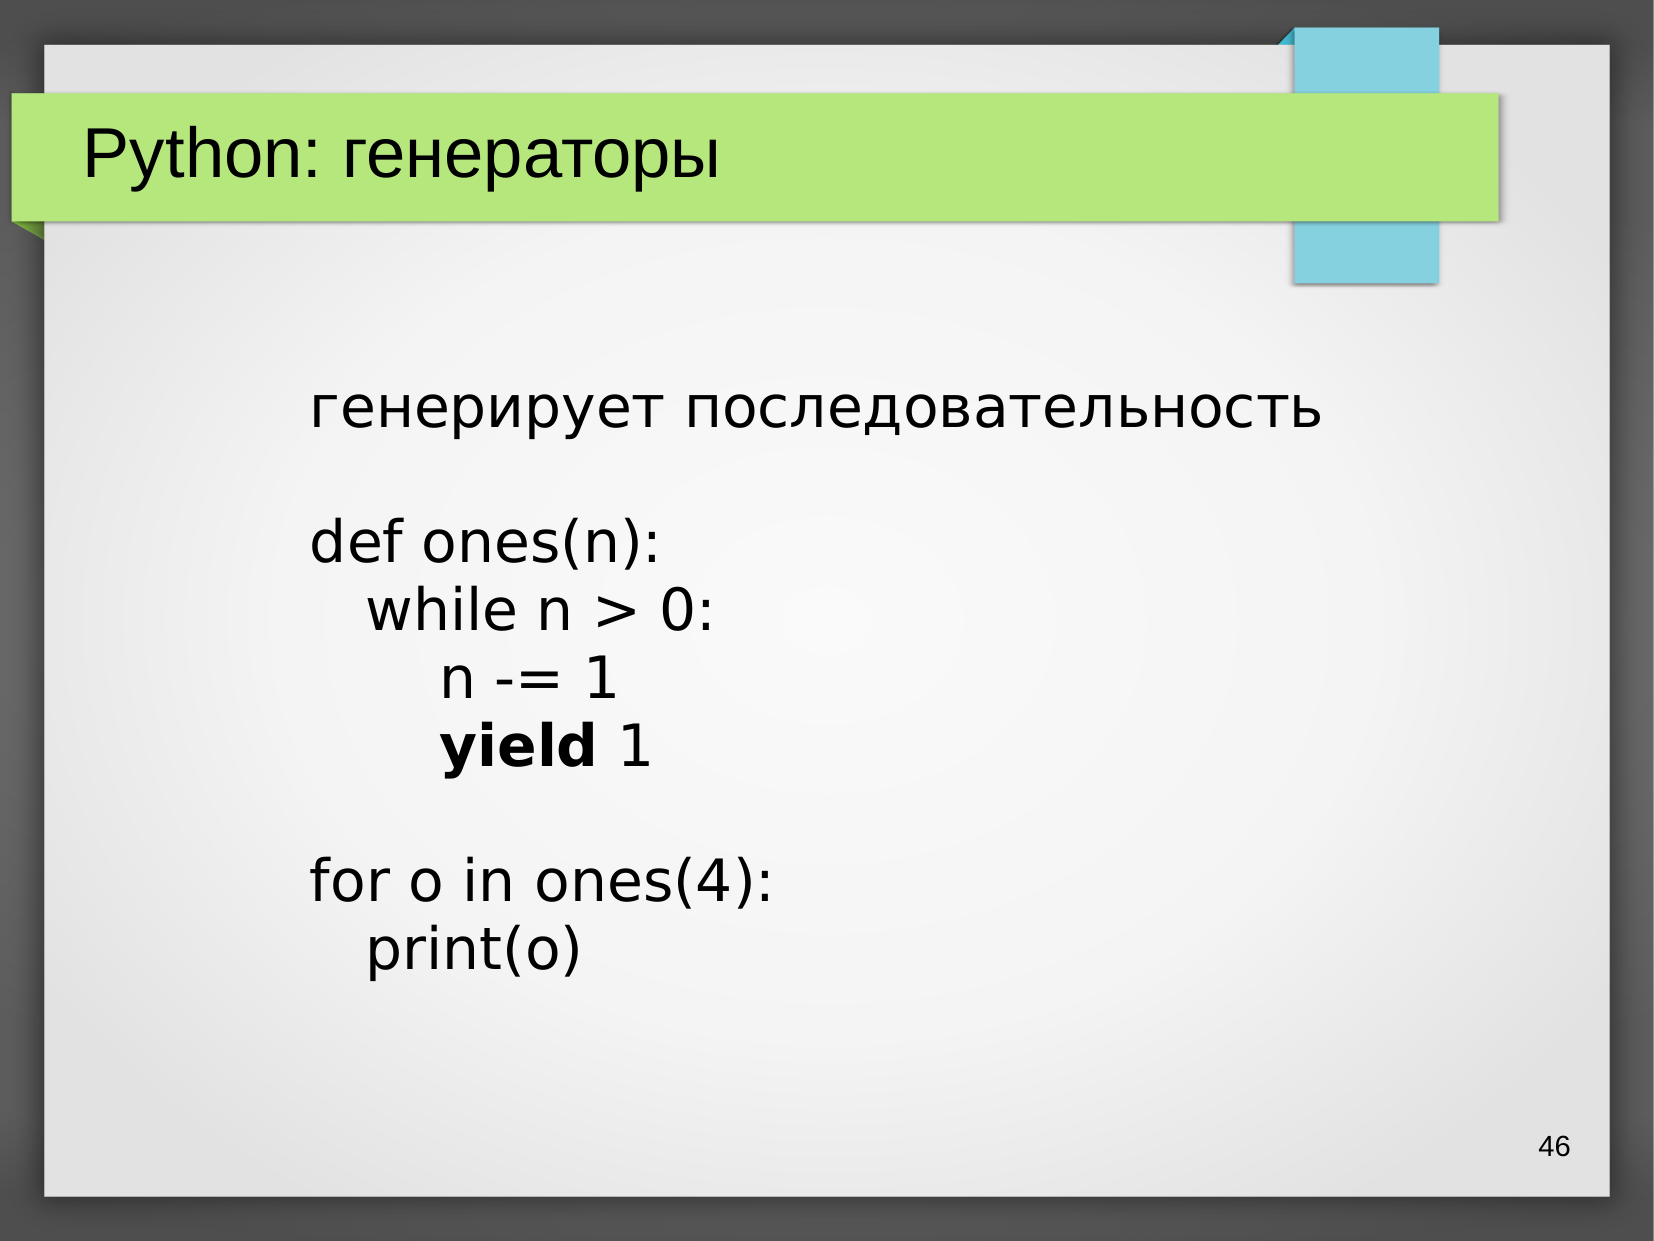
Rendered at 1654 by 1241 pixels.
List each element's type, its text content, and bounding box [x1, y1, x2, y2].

picture [0, 0, 1654, 1241]
title Python: генераторы [82, 49, 1571, 257]
text_box генерирует последовательность def ones(n): while n > 0: n -= 1 yield 1 for o in ones(4): print(o) [295, 366, 1359, 1018]
